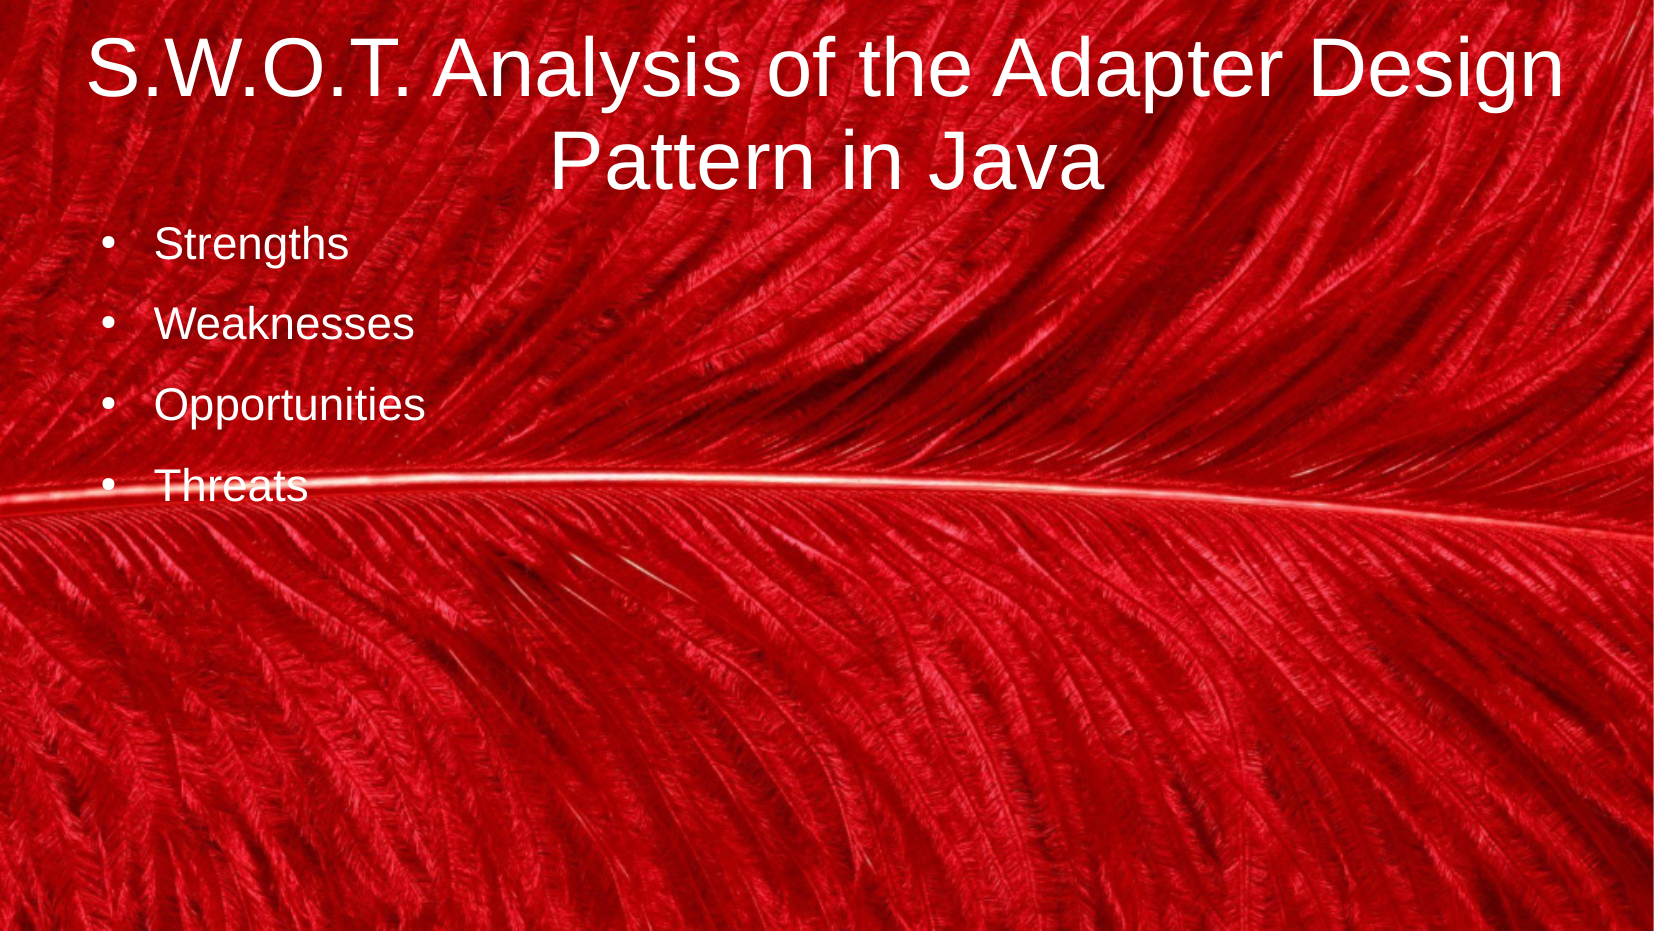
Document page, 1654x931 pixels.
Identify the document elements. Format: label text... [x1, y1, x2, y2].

picture [0, 0, 1654, 931]
list Strengths Weaknesses Opportunities Threats [82, 217, 1571, 758]
title S.W.O.T. Analysis of the Adapter Design Pattern in Java [82, 21, 1571, 208]
